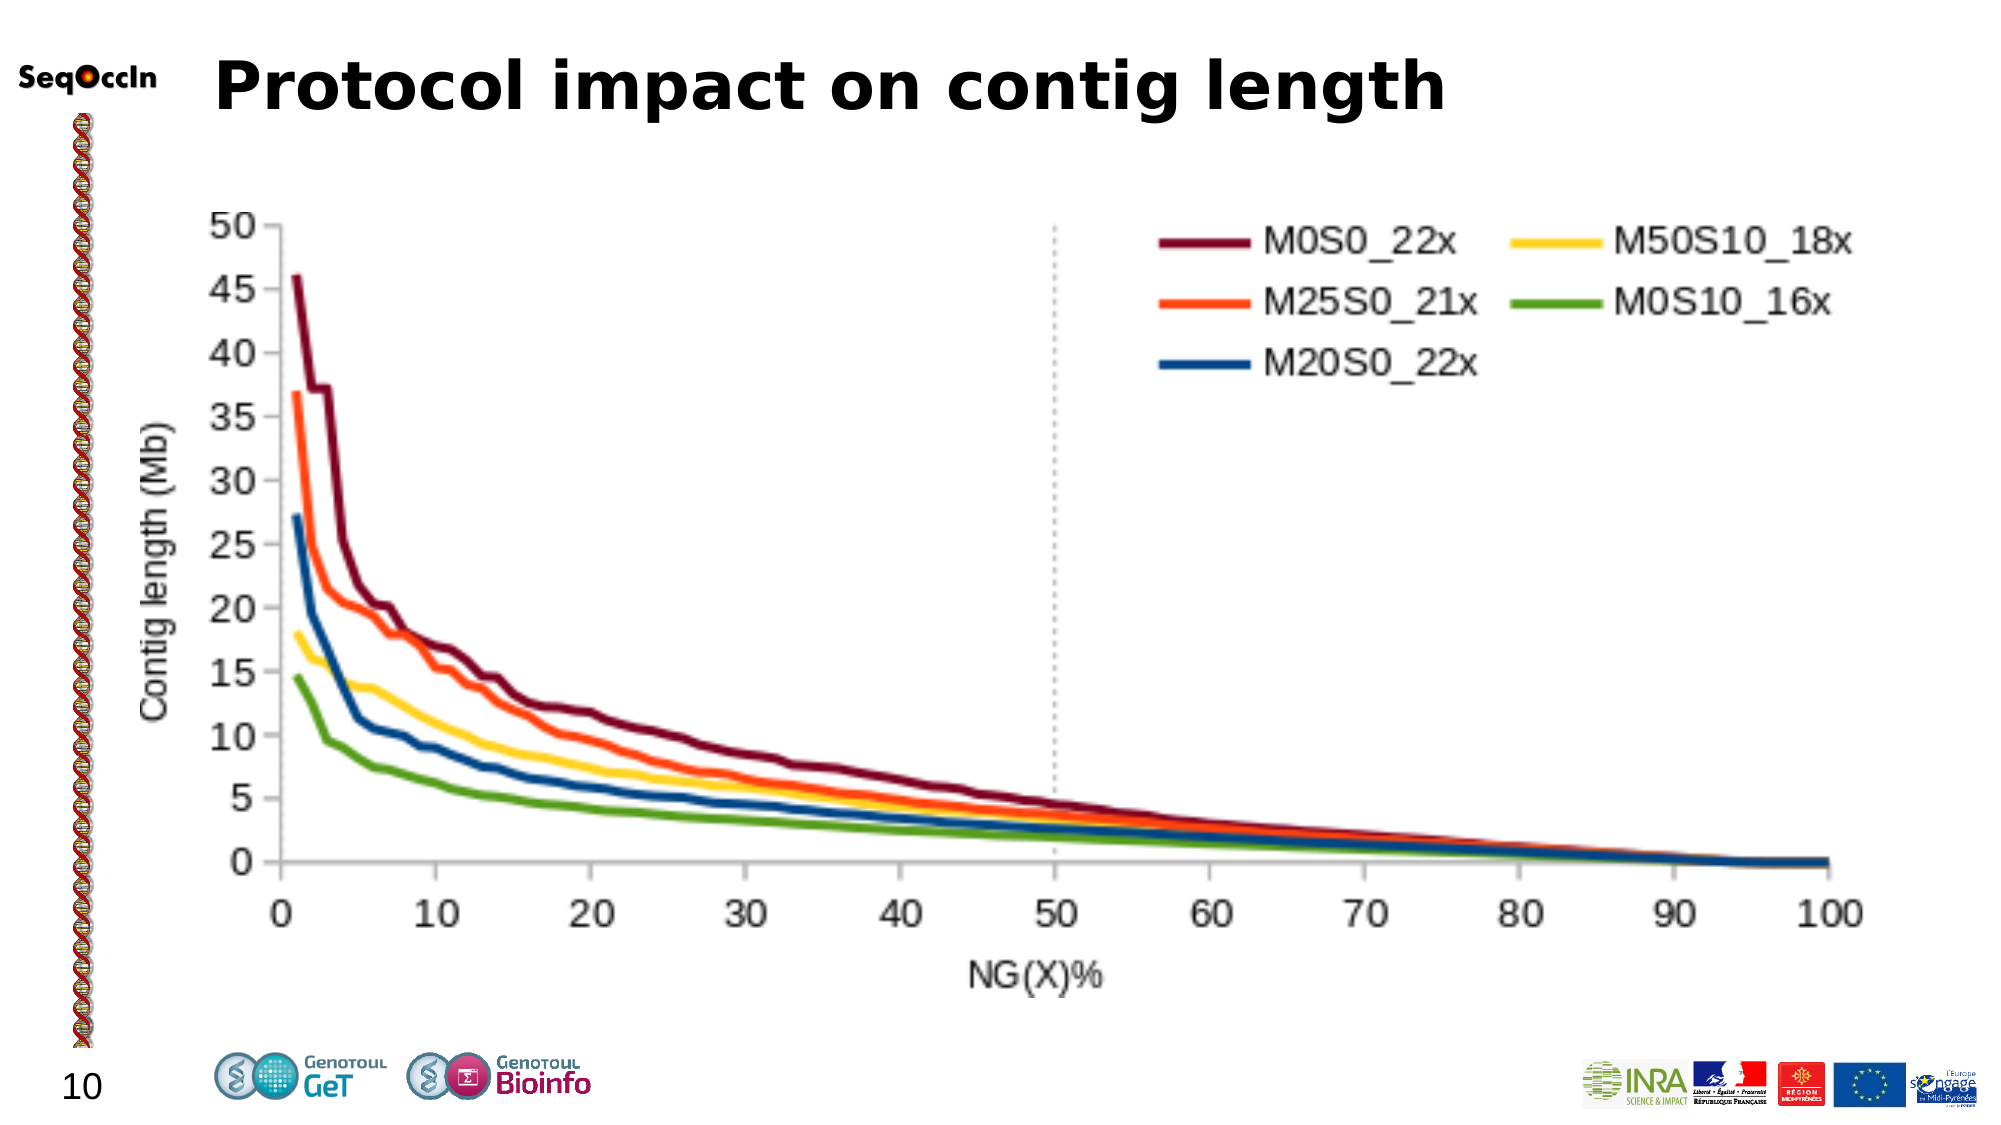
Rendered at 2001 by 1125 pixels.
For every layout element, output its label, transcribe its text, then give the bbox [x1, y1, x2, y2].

picture [208, 1046, 392, 1106]
picture [140, 212, 1867, 998]
picture [1832, 1061, 1983, 1111]
title Protocol impact on contig length [198, 21, 1924, 130]
picture [400, 1046, 597, 1106]
picture [13, 58, 162, 99]
picture [1581, 1059, 1689, 1109]
picture [73, 113, 91, 1048]
picture [1778, 1062, 1825, 1106]
